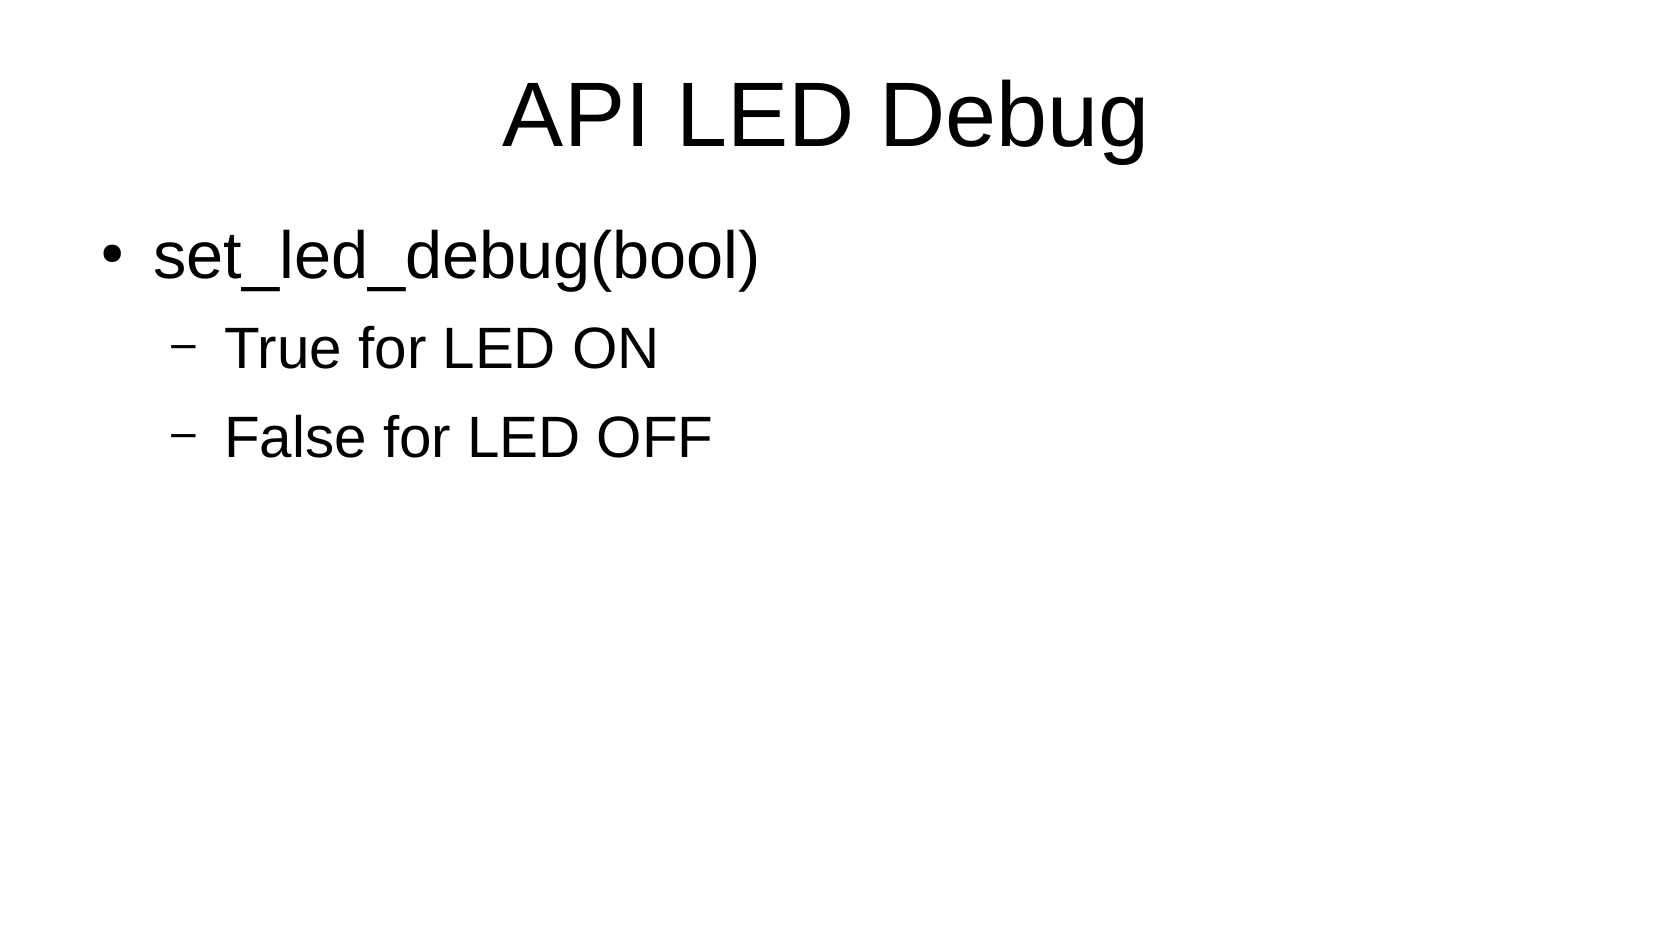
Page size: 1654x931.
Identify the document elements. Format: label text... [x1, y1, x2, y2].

list set_led_debug(bool) True for LED ON False for LED OFF [82, 217, 1571, 758]
title API LED Debug [82, 37, 1571, 193]
